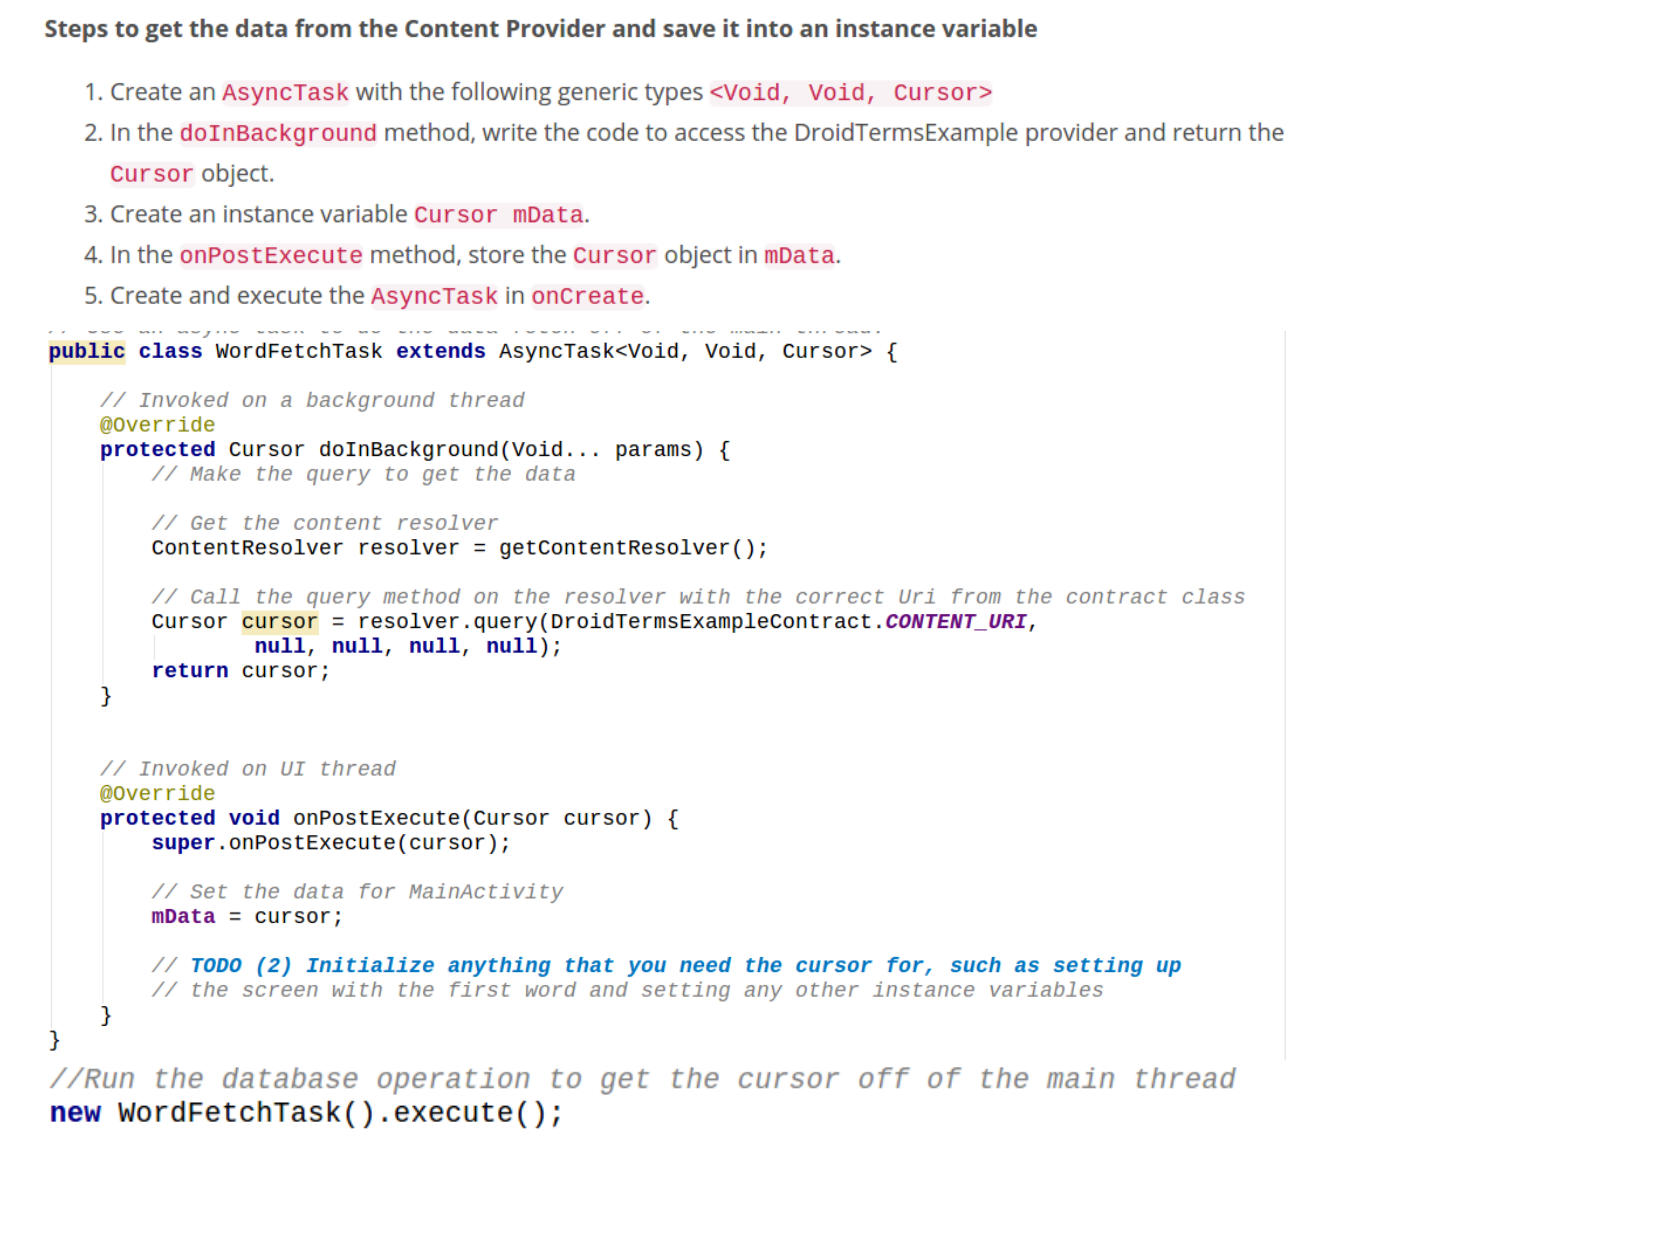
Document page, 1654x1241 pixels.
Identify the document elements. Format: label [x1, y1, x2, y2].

picture [17, 331, 1369, 1060]
picture [28, 1066, 1324, 1138]
picture [3, 7, 1429, 325]
